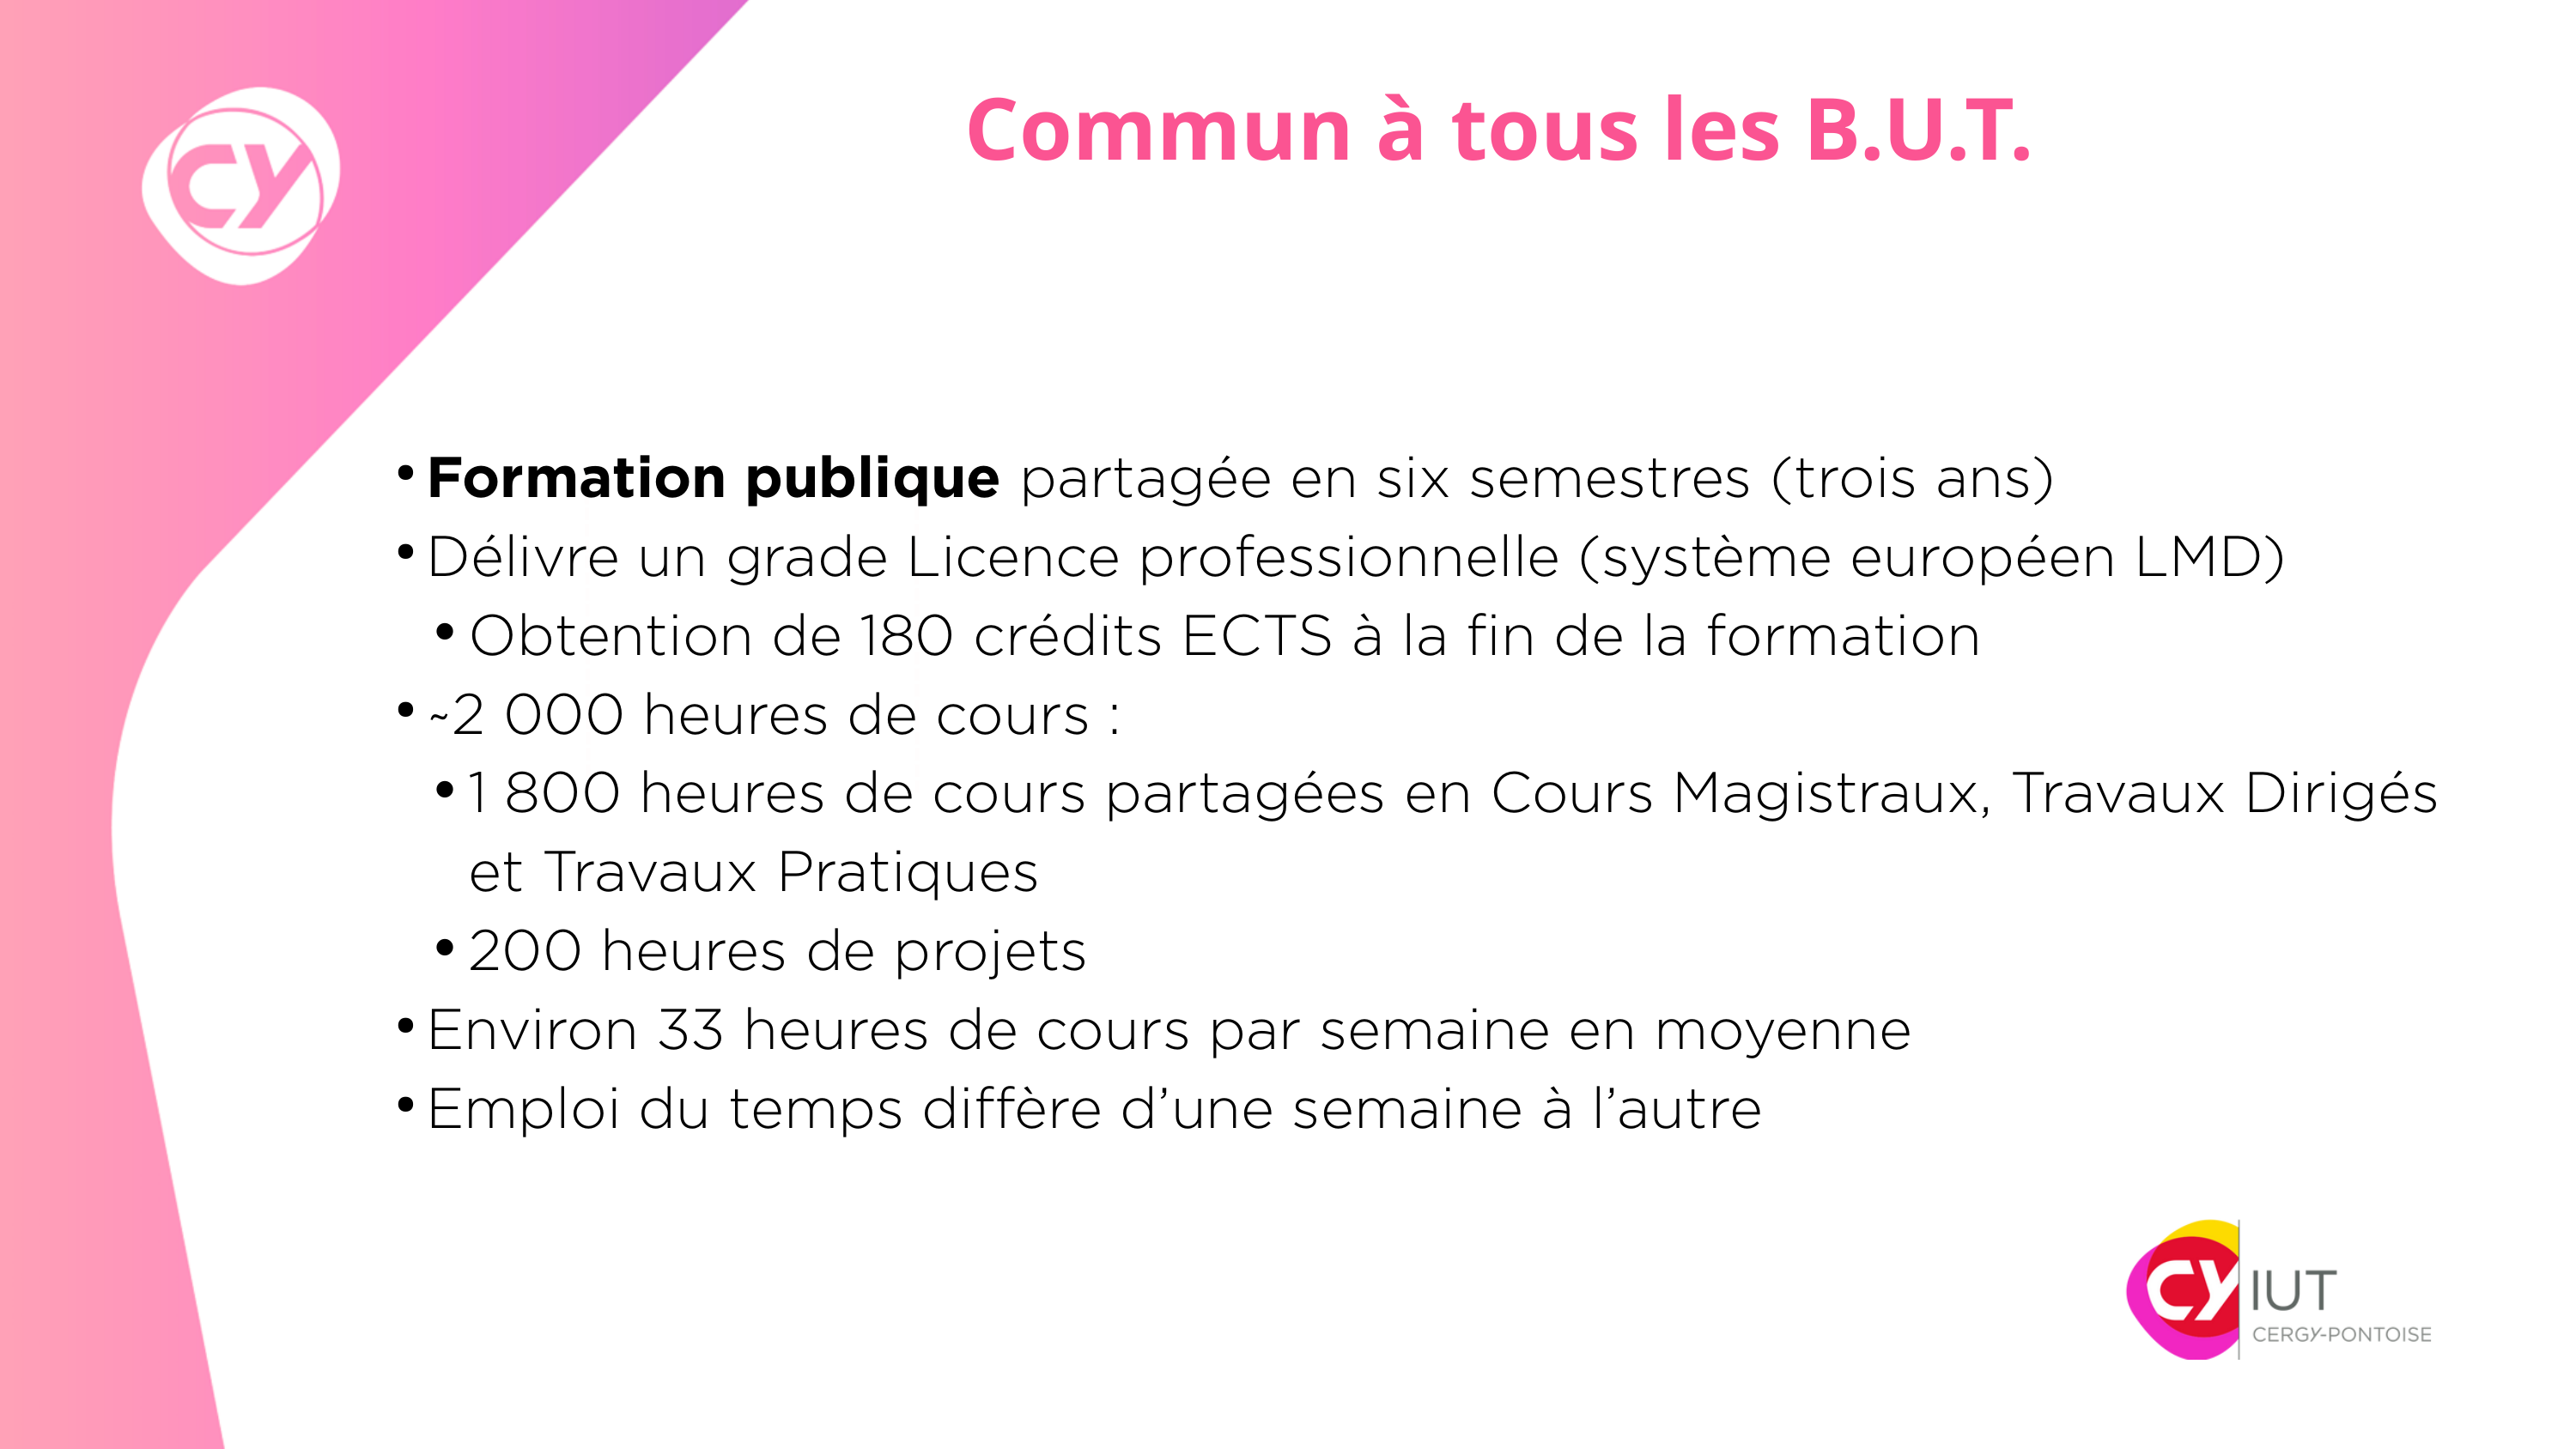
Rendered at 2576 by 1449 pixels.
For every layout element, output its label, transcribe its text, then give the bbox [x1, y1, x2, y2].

text_box Formation publique partagée en six semestres (trois ans) Délivre un grade Licence professionnelle (système européen LMD) Obtention de 180 crédits ECTS à la fin de la formation ~2 000 heures de cours : 1 800 heures de cours partagées en Cours Magistraux, Travaux Dirigés et Travaux Pratiques 200 heures de projets Environ 33 heures de cours par semaine en moyenne Emploi du temps diffère d’une semaine à l’autre [395, 429, 2475, 1220]
text_box Commun à tous les B.U.T. [689, 57, 2311, 178]
picture [0, 0, 2576, 1449]
